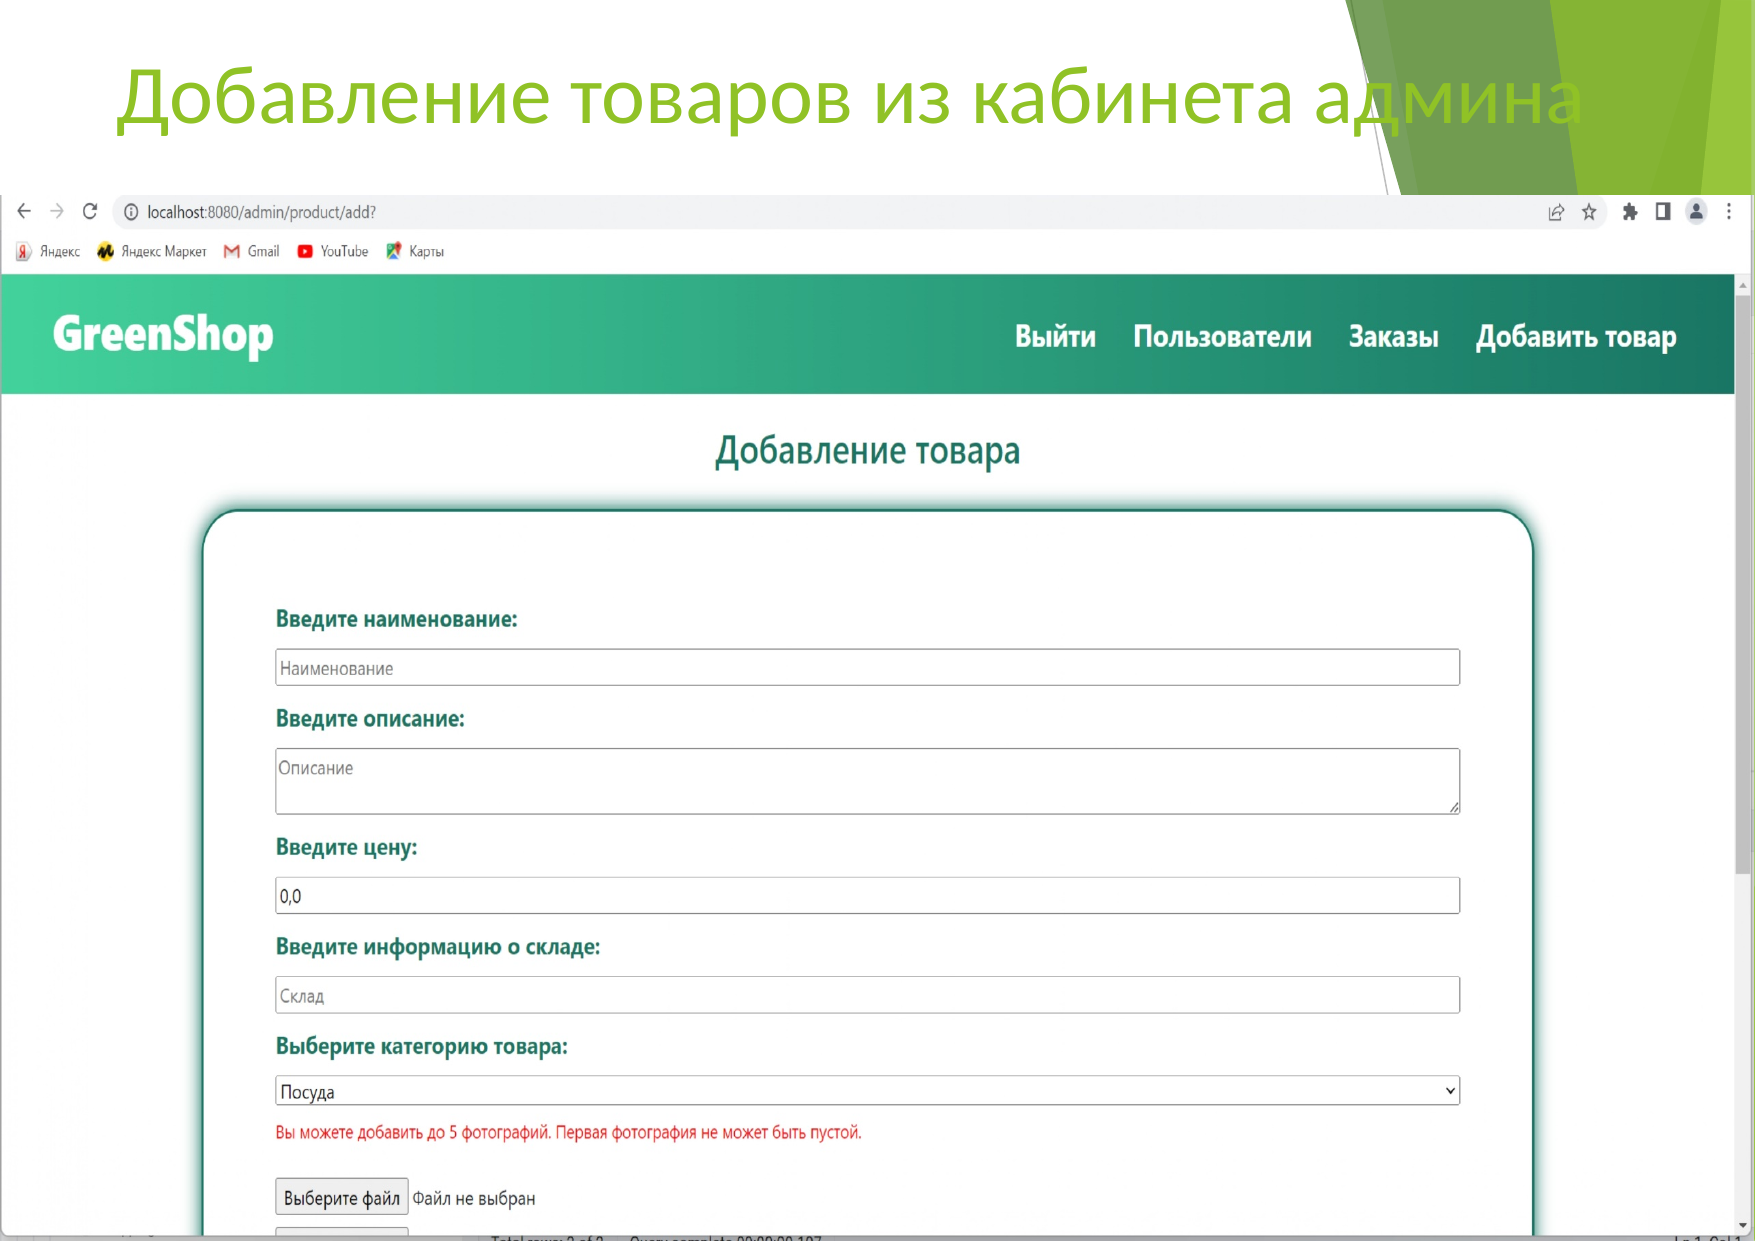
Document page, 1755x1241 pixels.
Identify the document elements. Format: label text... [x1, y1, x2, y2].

title Добавление товаров из кабинета админа [102, 32, 1653, 183]
picture [0, 195, 1755, 1241]
